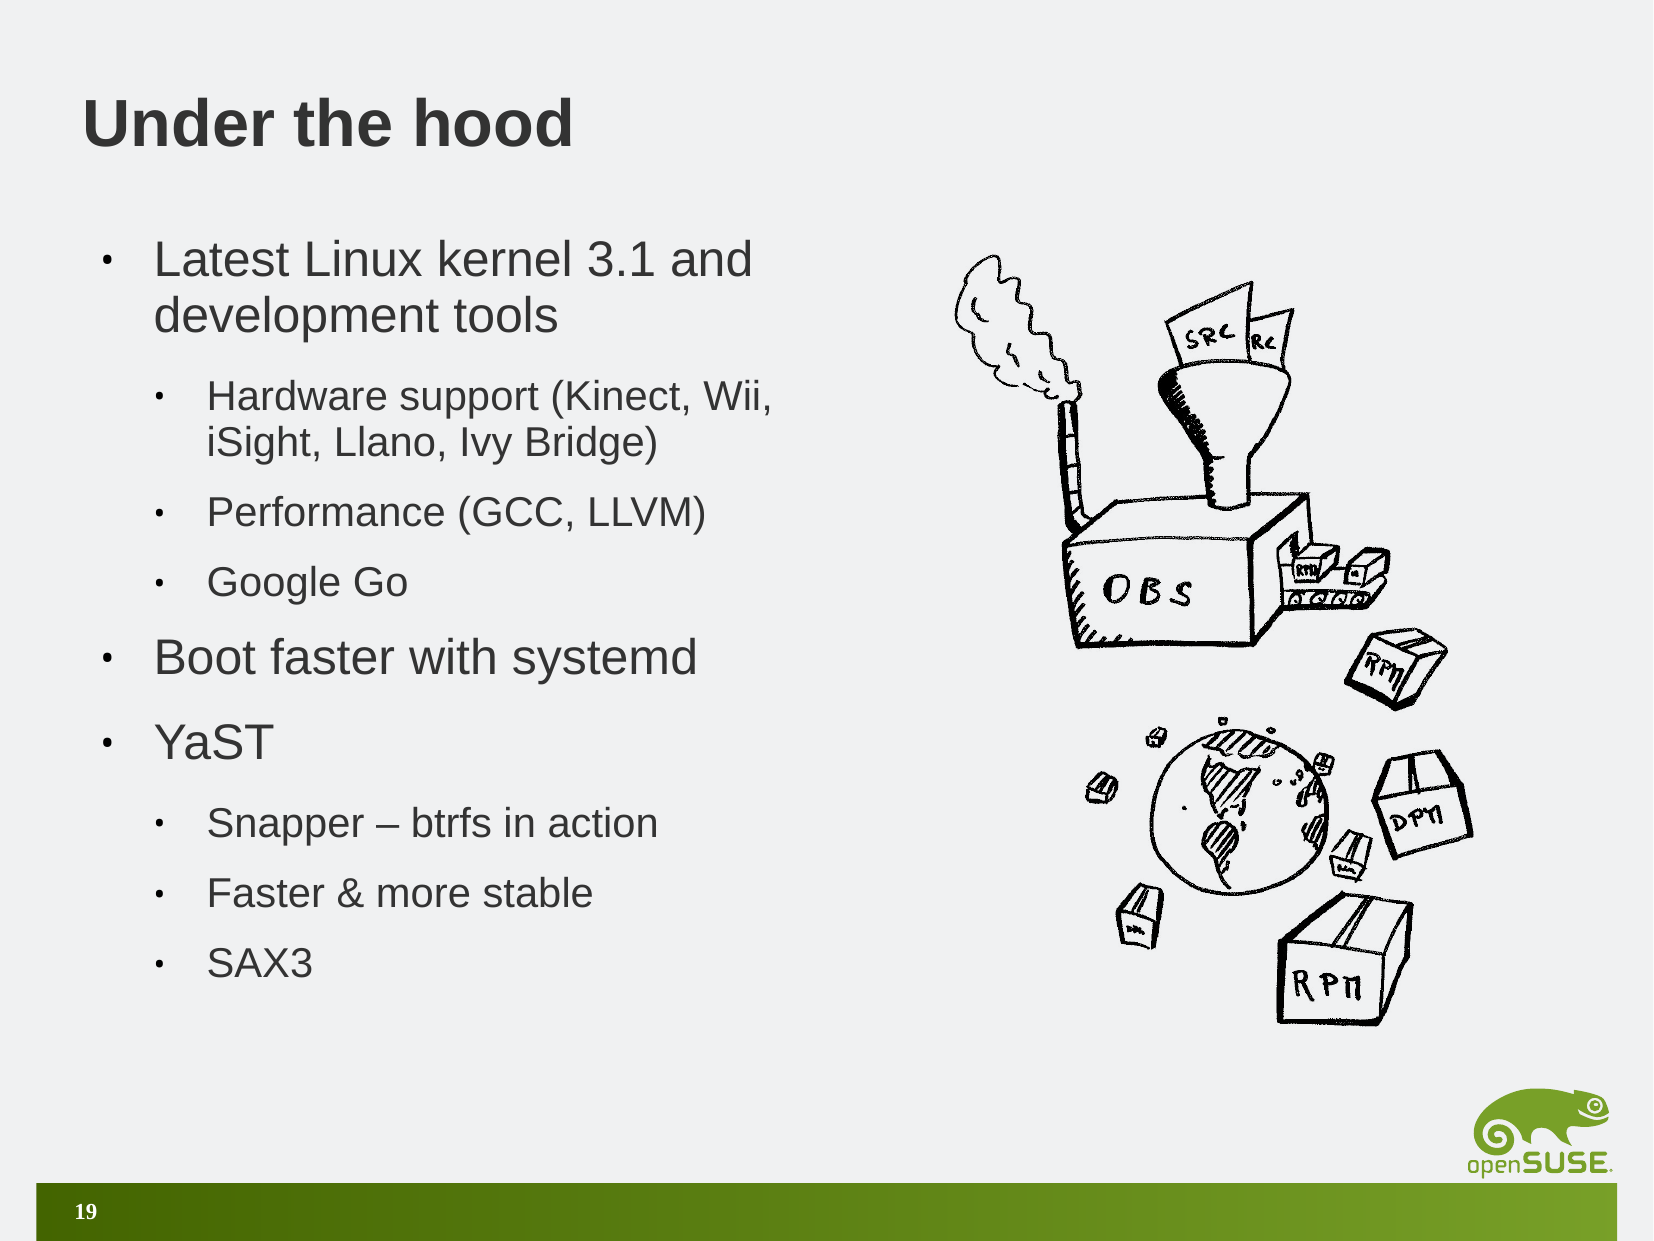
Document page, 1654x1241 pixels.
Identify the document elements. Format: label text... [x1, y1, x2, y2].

title Under the hood [82, 49, 1571, 198]
list Latest Linux kernel 3.1 and development tools Hardware support (Kinect, Wii, iSight, Llano, Ivy Bridge) Performance (GCC, LLVM) Google Go Boot faster with systemd YaST Snapper – btrfs in action Faster & more stable SAX3 [82, 231, 809, 1050]
picture [0, 0, 1654, 1241]
